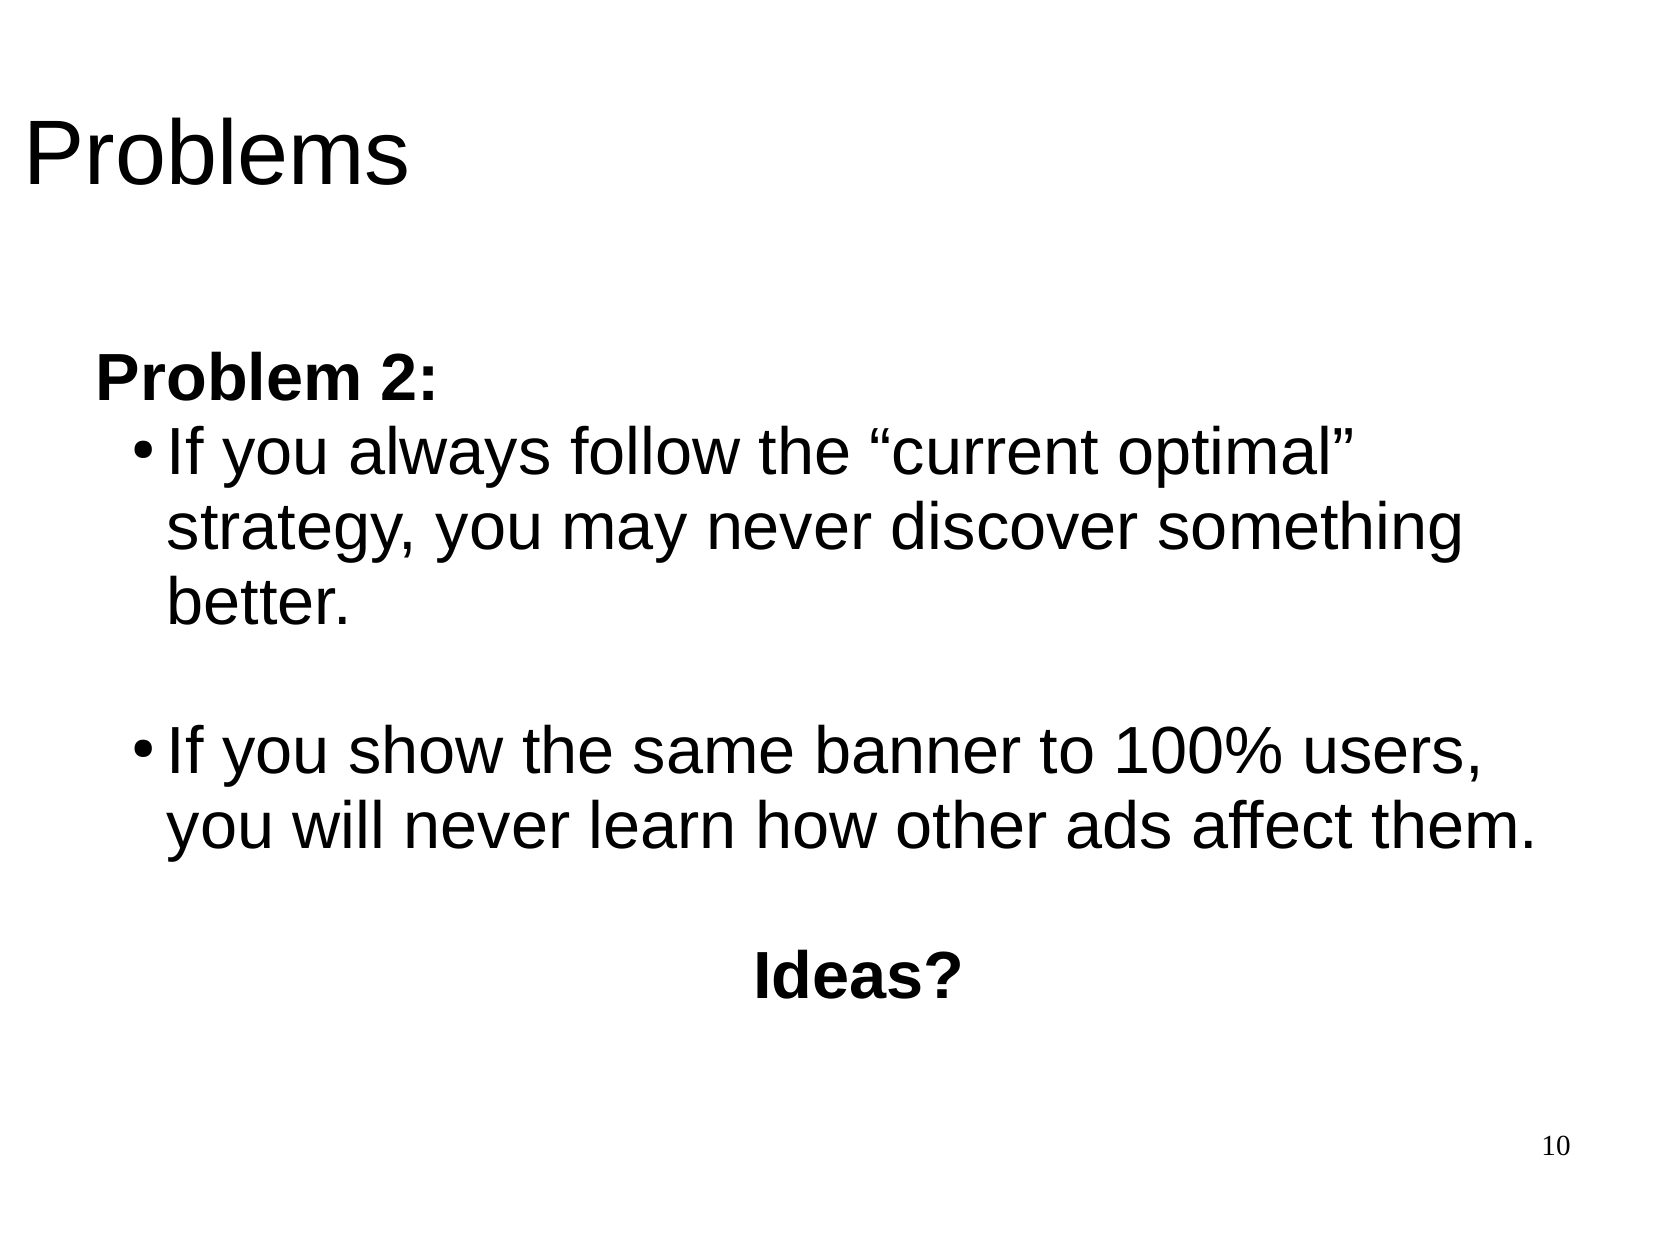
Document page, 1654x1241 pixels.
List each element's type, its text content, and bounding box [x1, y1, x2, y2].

title Problems [23, 49, 1512, 257]
text_box Problem 2: If you always follow the “current optimal” strategy, you may never discover something better. If you show the same banner to 100% users, you will never learn how other ads affect them. Ideas? [95, 264, 1551, 1013]
